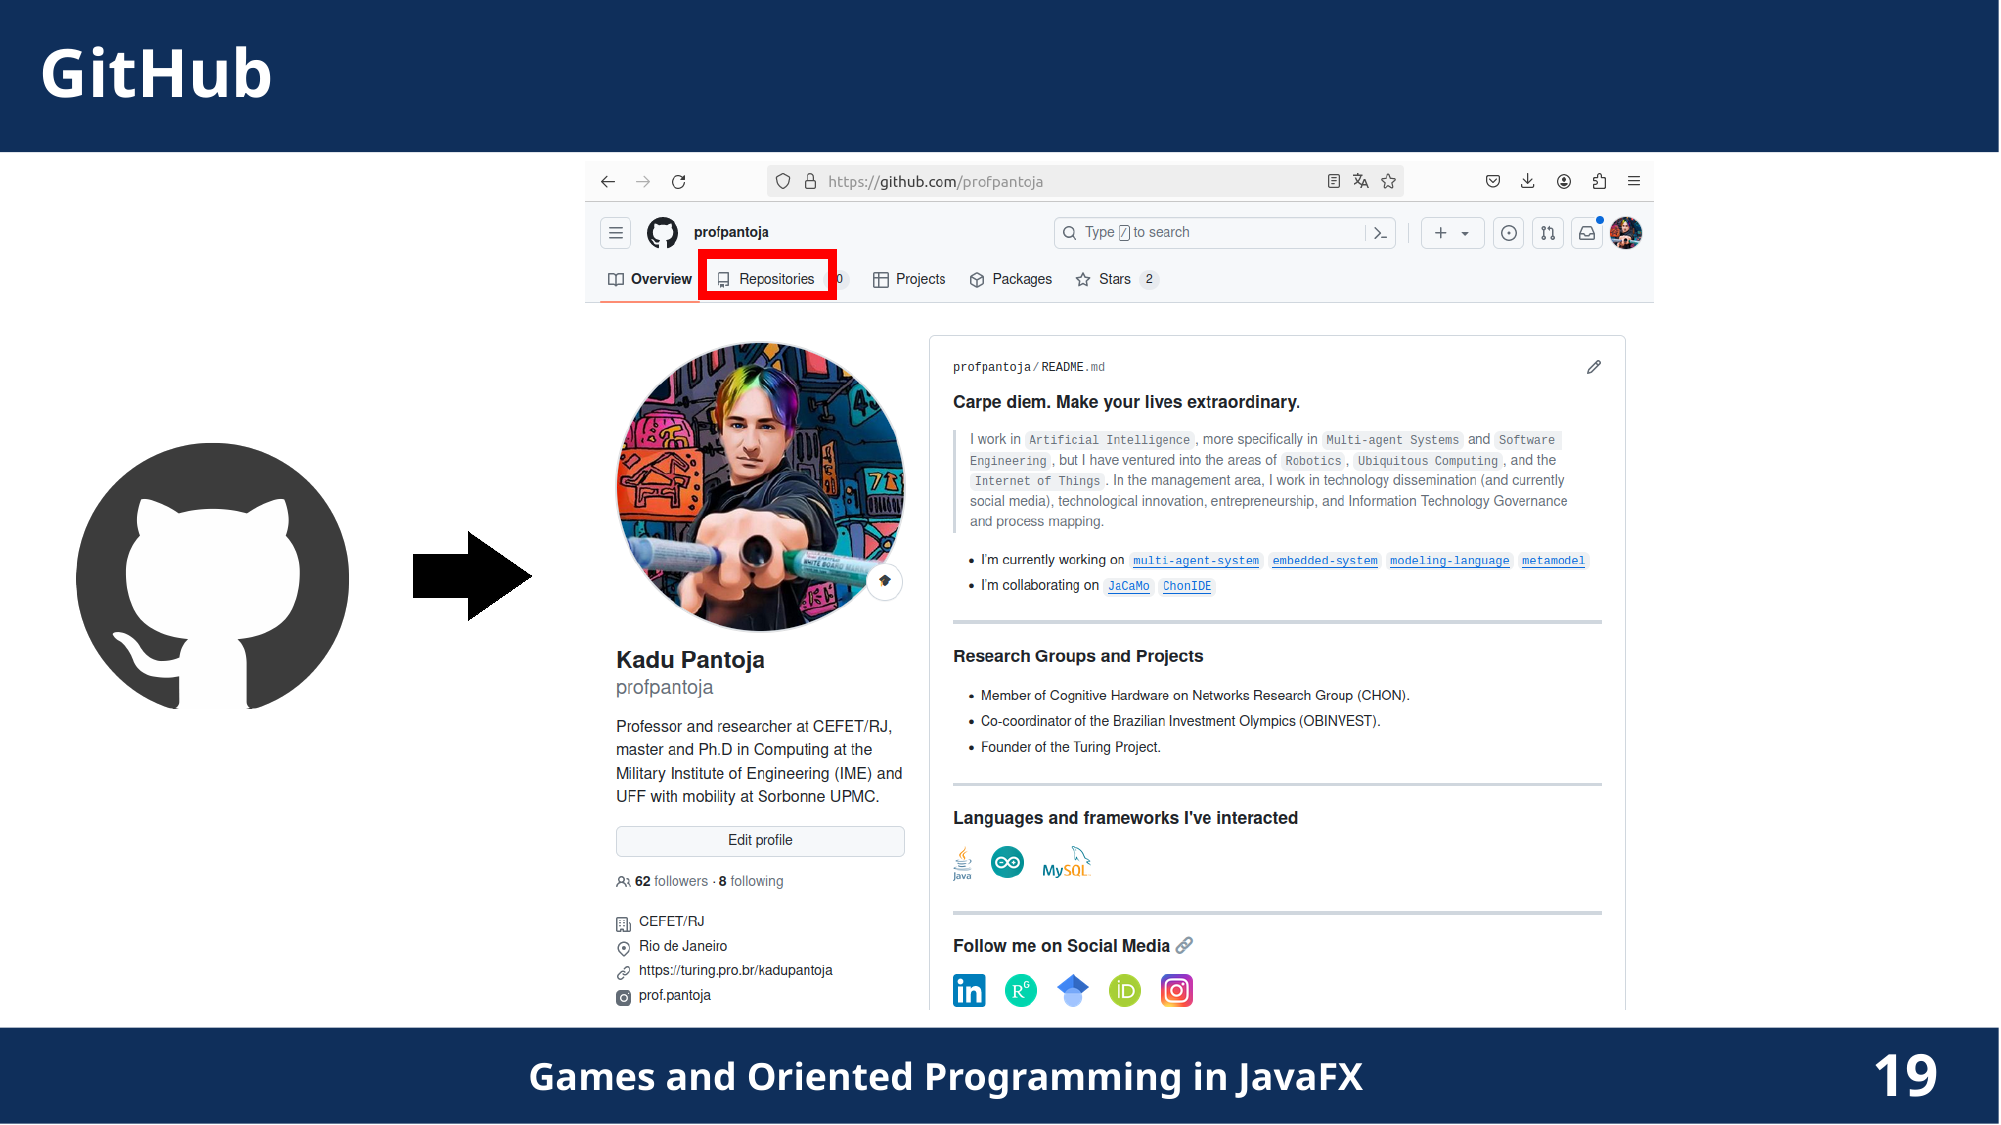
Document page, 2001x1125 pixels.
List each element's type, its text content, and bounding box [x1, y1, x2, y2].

picture [76, 442, 350, 709]
text_box [413, 531, 532, 621]
picture [585, 161, 1654, 1010]
text_box GitHub [25, 23, 1999, 119]
